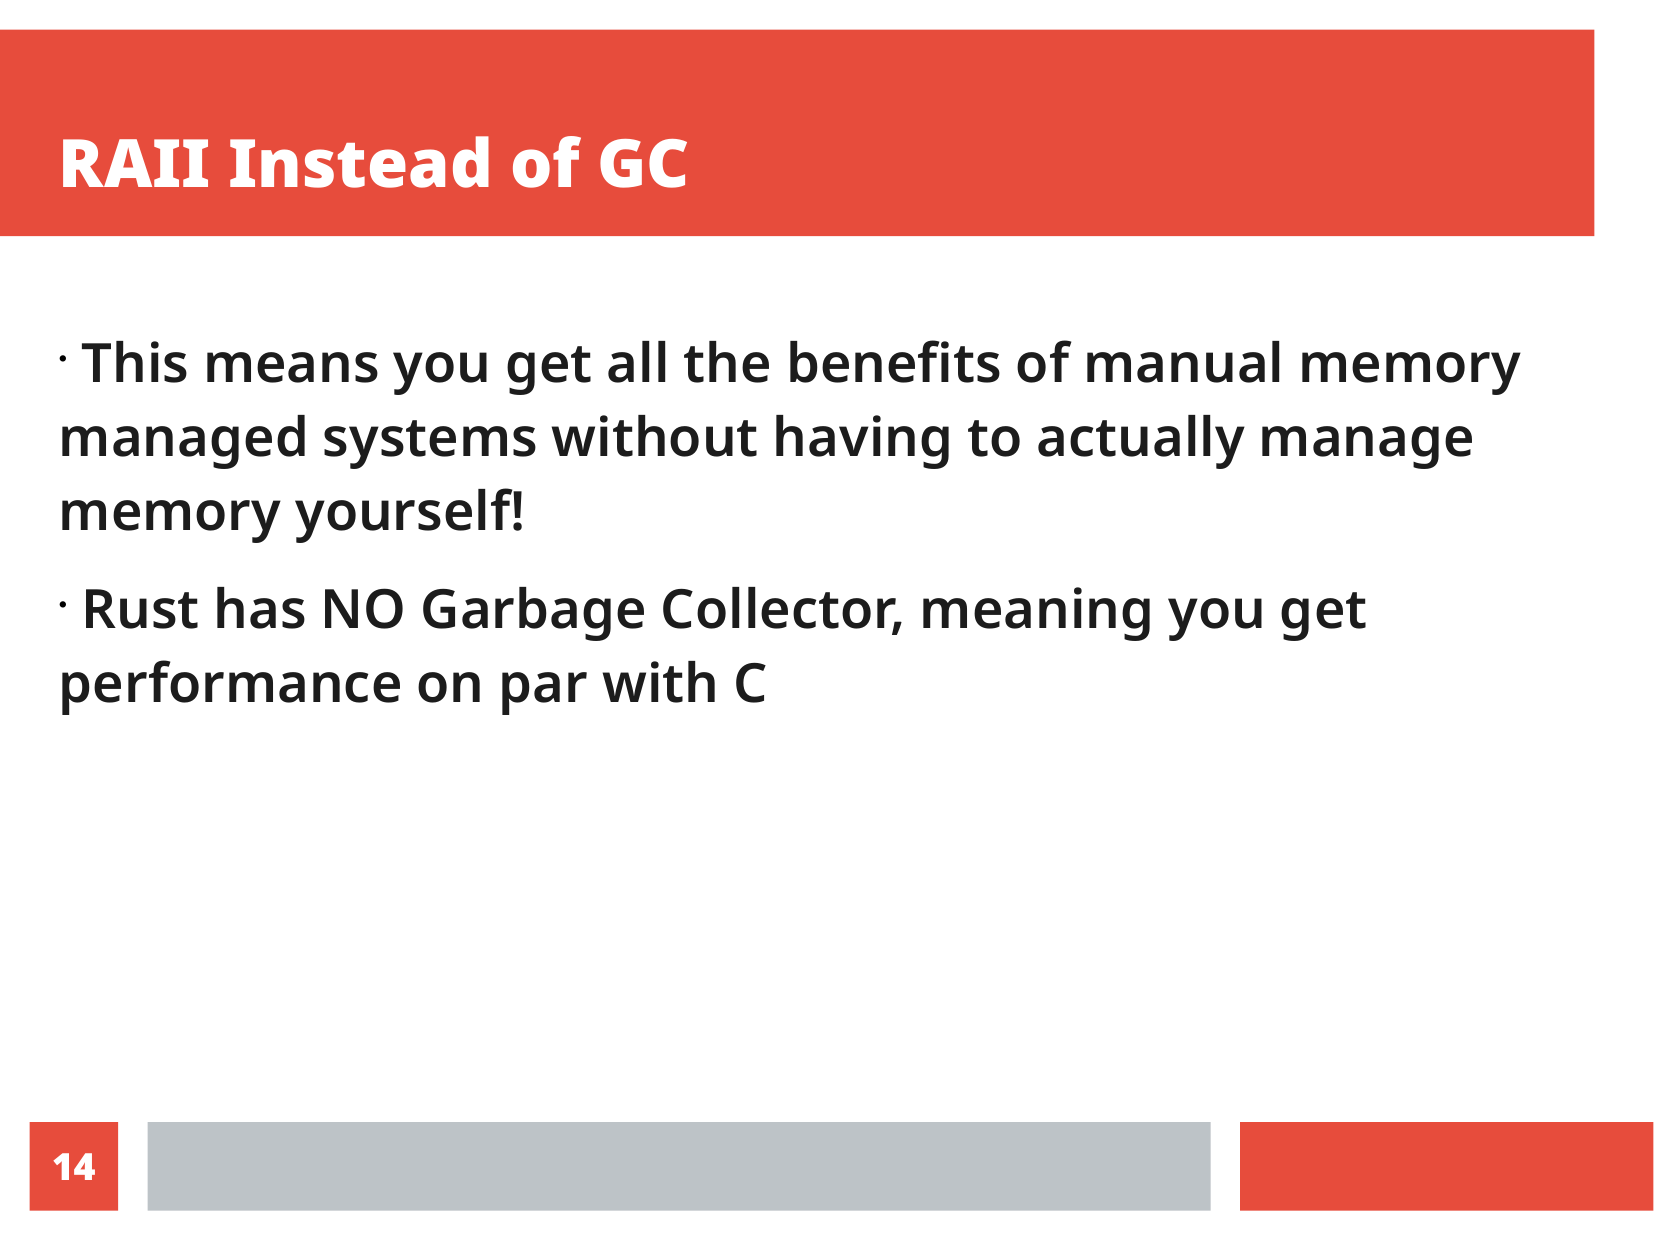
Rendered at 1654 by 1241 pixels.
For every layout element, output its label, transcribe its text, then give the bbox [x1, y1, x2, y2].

title RAII Instead of GC [59, 59, 1595, 207]
list This means you get all the benefits of manual memory managed systems without having to actually manage memory yourself! Rust has NO Garbage Collector, meaning you get performance on par with C [59, 324, 1565, 1093]
